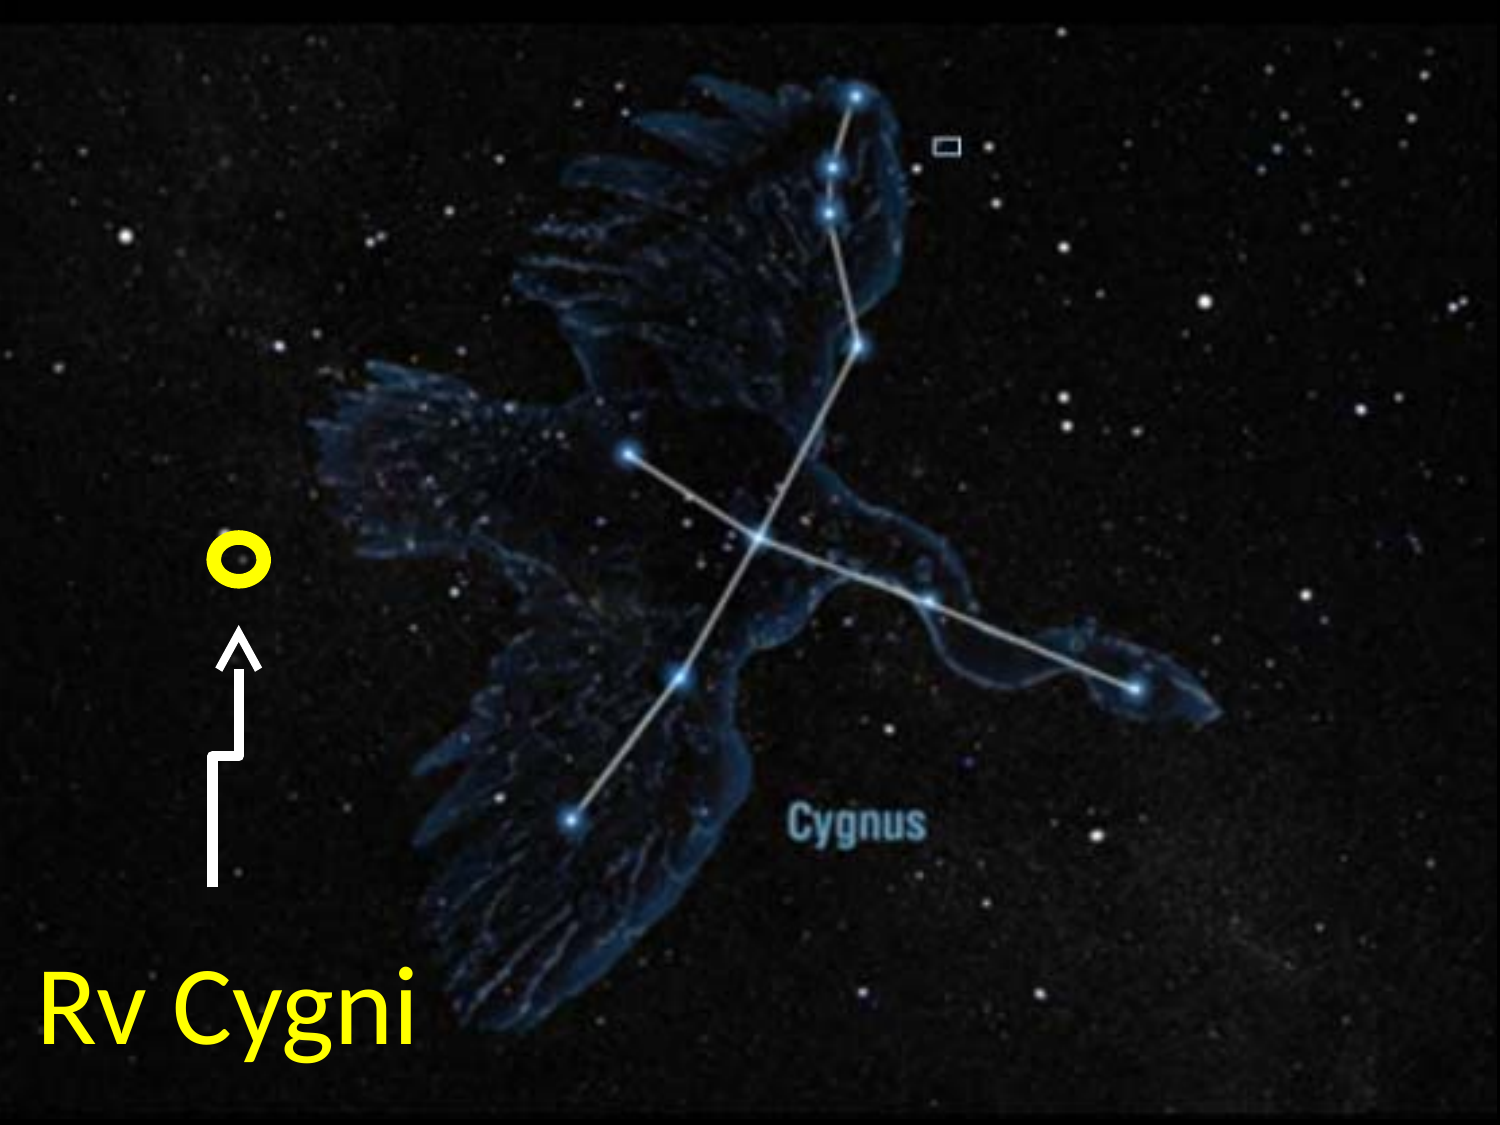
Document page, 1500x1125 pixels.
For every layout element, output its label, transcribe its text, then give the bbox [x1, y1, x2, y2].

text_box Rv Cygni [21, 924, 1472, 1075]
picture [0, 0, 1497, 1119]
